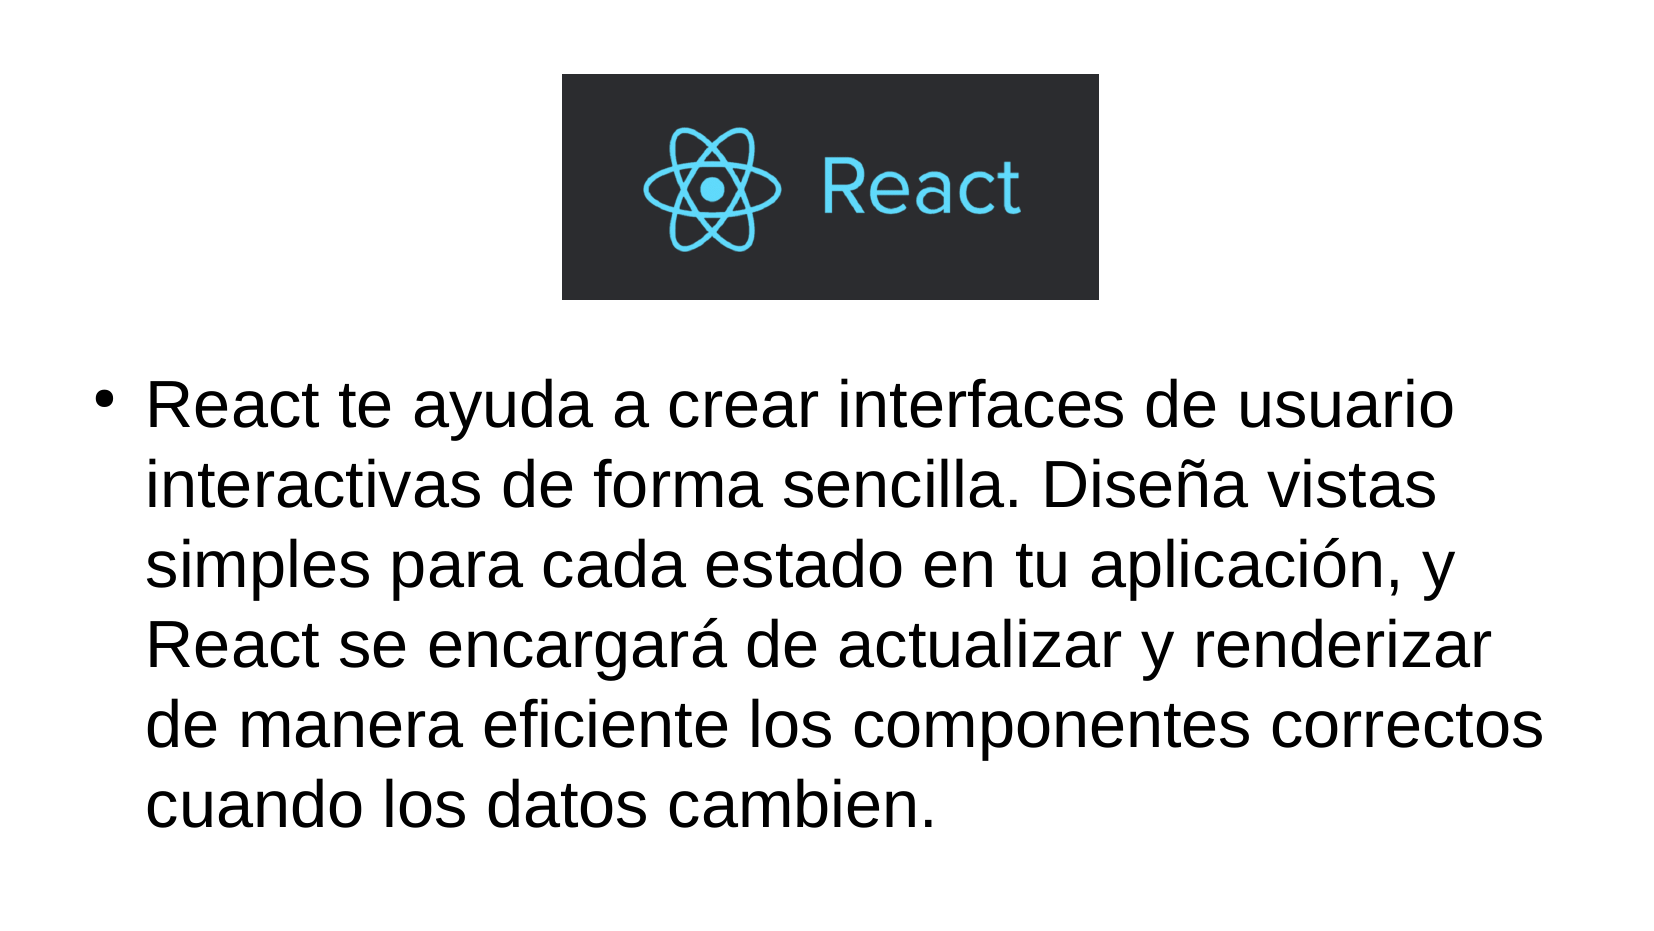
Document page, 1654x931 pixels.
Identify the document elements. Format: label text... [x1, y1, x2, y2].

picture [562, 74, 1099, 301]
list React te ayuda a crear interfaces de usuario interactivas de forma sencilla. Diseña vistas simples para cada estado en tu aplicación, y React se encargará de actualizar y renderizar de manera eficiente los componentes correctos cuando los datos cambien. [75, 360, 1564, 901]
